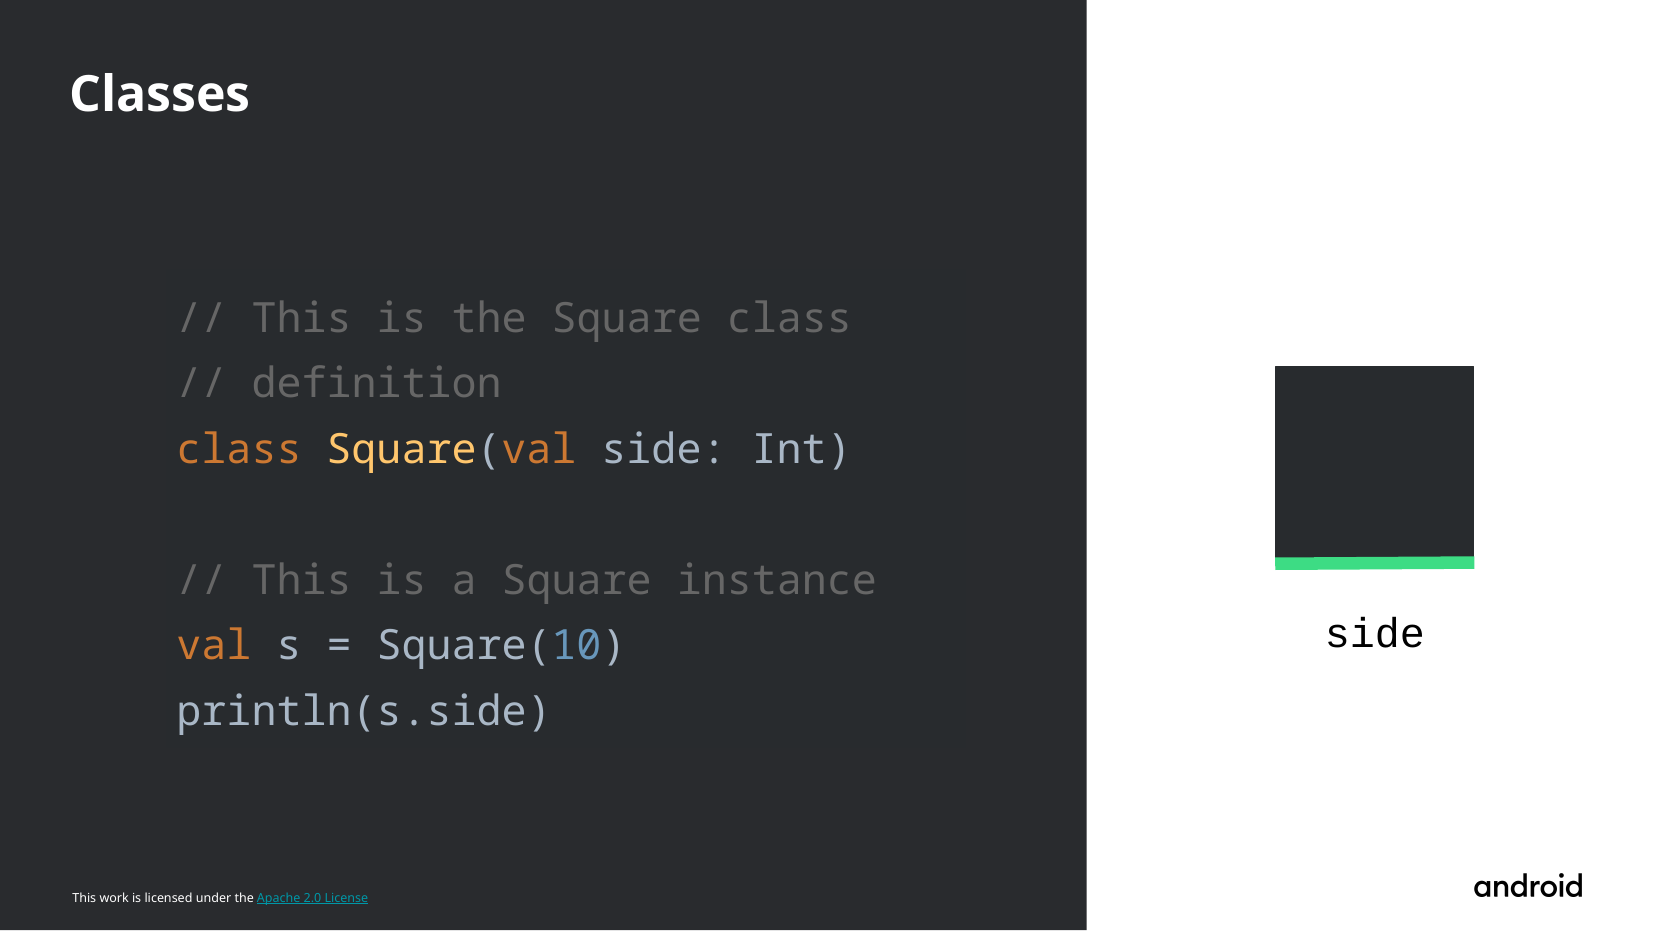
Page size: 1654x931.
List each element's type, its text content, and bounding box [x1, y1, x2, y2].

text_box Classes [54, 46, 966, 179]
text_box side [1288, 606, 1461, 655]
picture [1485, 872, 1536, 897]
table_header // This is the Square class // definition class Square(val side: Int) // This is a Square instance val s = Square(10) println(s.side) [166, 269, 966, 748]
text_box [1276, 366, 1474, 557]
